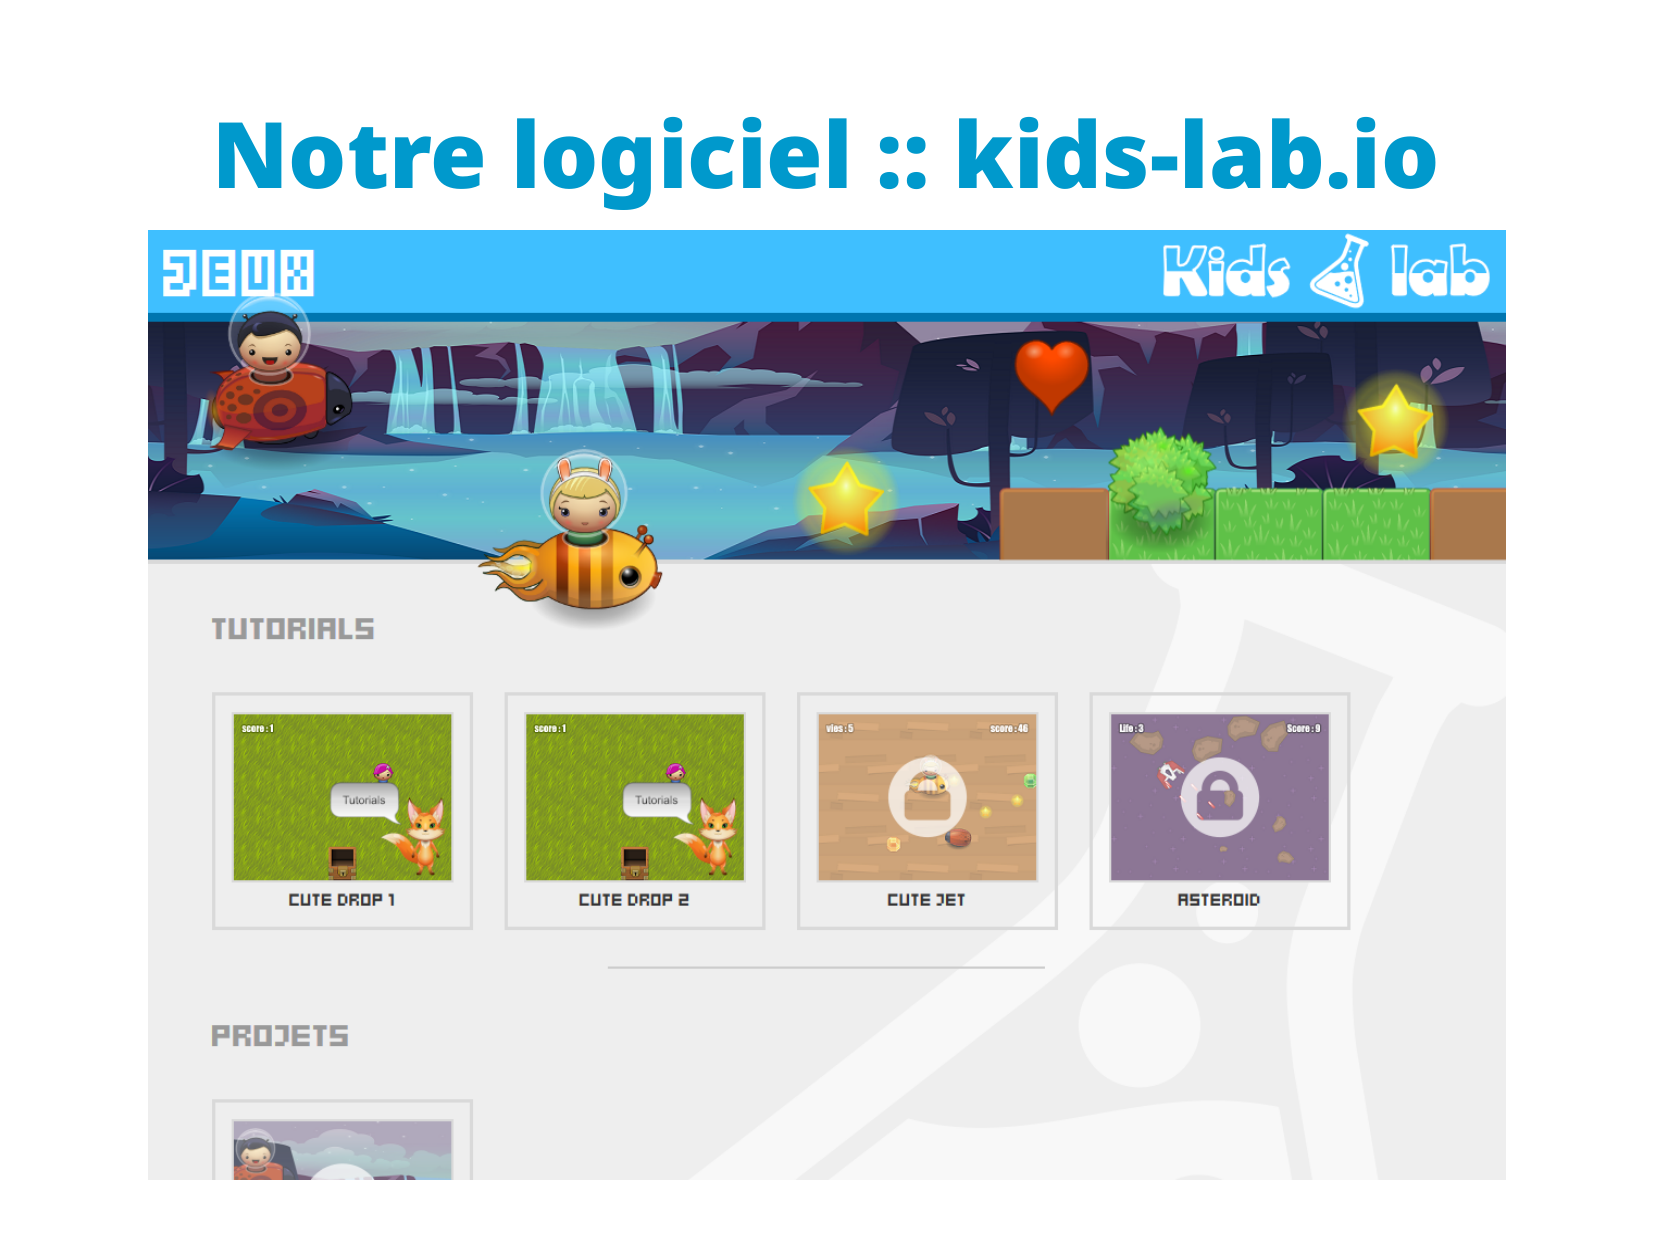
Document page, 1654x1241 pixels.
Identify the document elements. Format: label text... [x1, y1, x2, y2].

picture [148, 230, 1506, 1180]
title Notre logiciel :: kids-lab.io [82, 49, 1571, 257]
